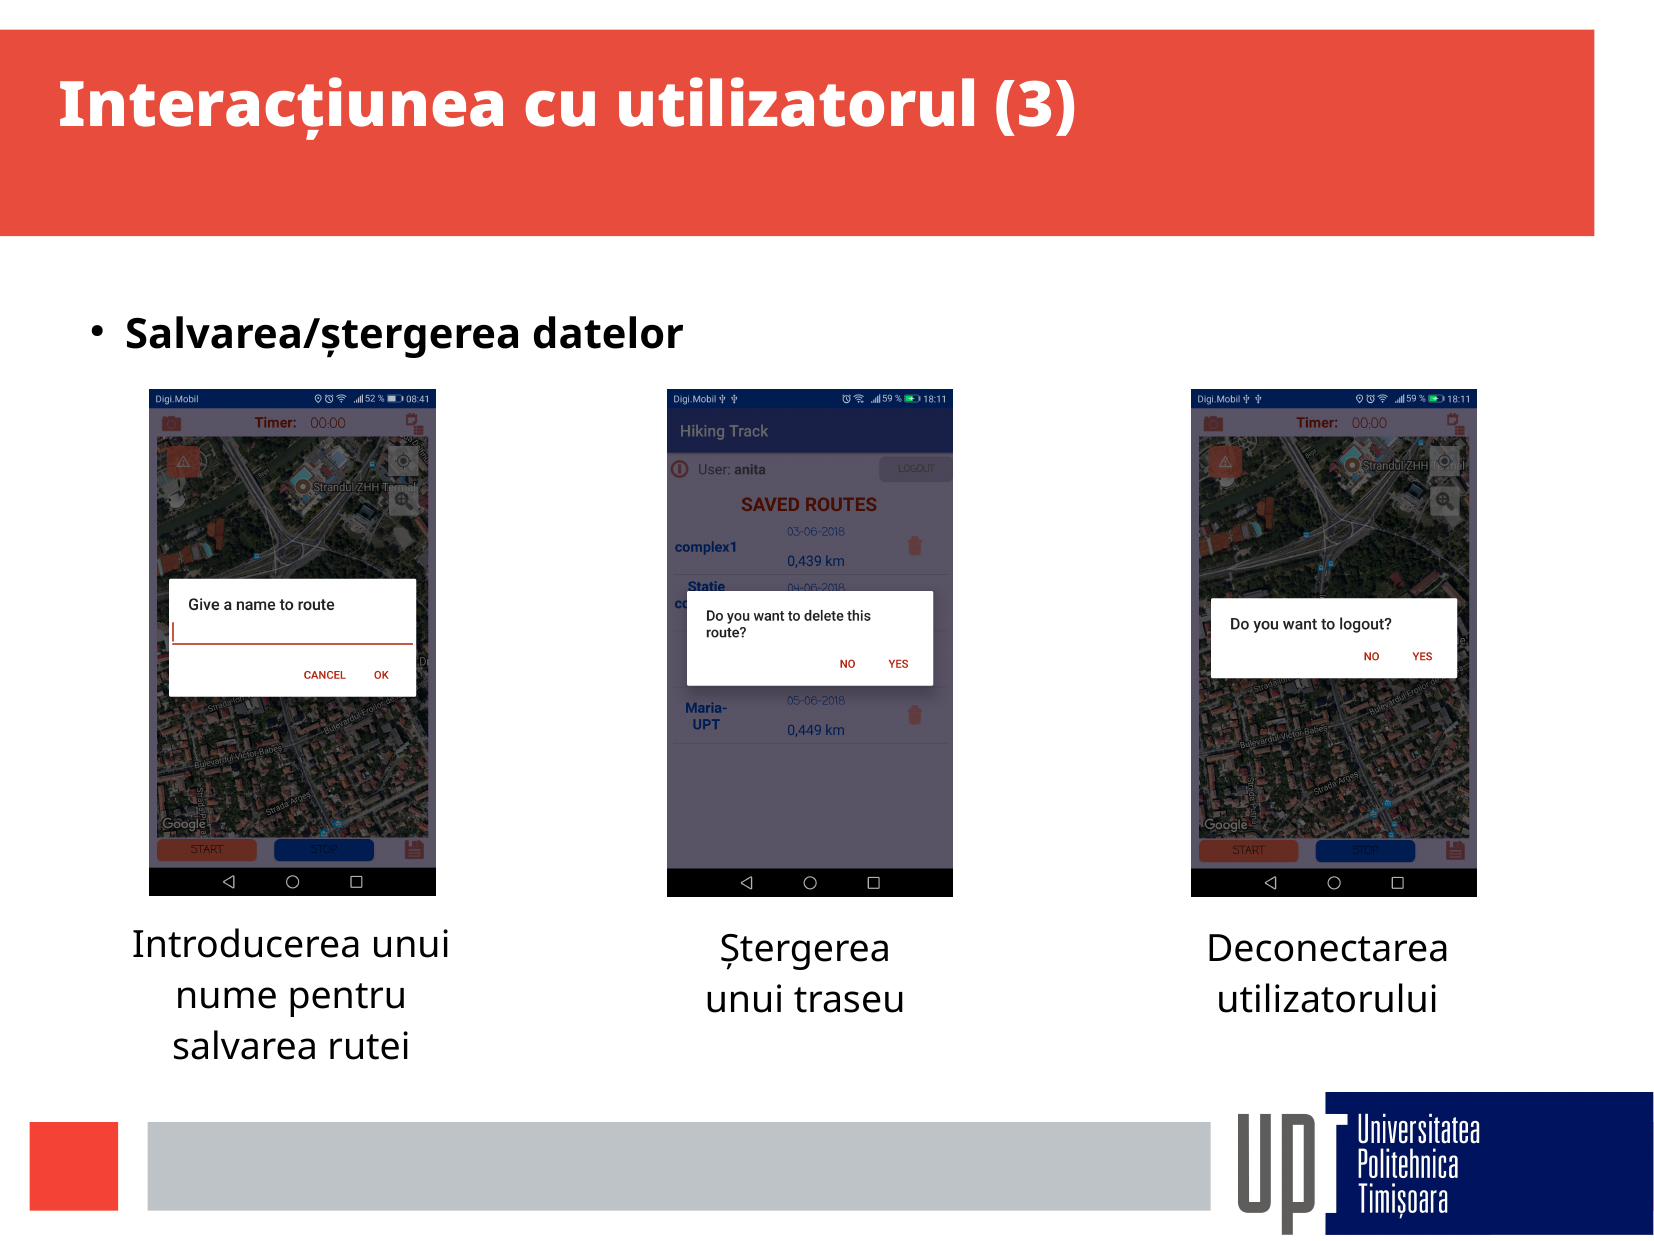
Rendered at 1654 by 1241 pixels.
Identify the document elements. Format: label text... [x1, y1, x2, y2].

picture [667, 389, 953, 897]
text_box Introducerea unui nume pentru salvarea rutei [117, 910, 480, 1056]
title Interacțiunea cu utilizatorul (3) [59, 59, 1595, 207]
picture [1191, 389, 1477, 897]
text_box Salvarea/ștergerea datelor [75, 296, 1170, 361]
text_box Deconectarea utilizatorului [1191, 914, 1491, 1060]
text_box Ștergerea unui traseu [690, 913, 946, 1045]
picture [149, 389, 436, 896]
picture [1238, 1092, 1654, 1235]
